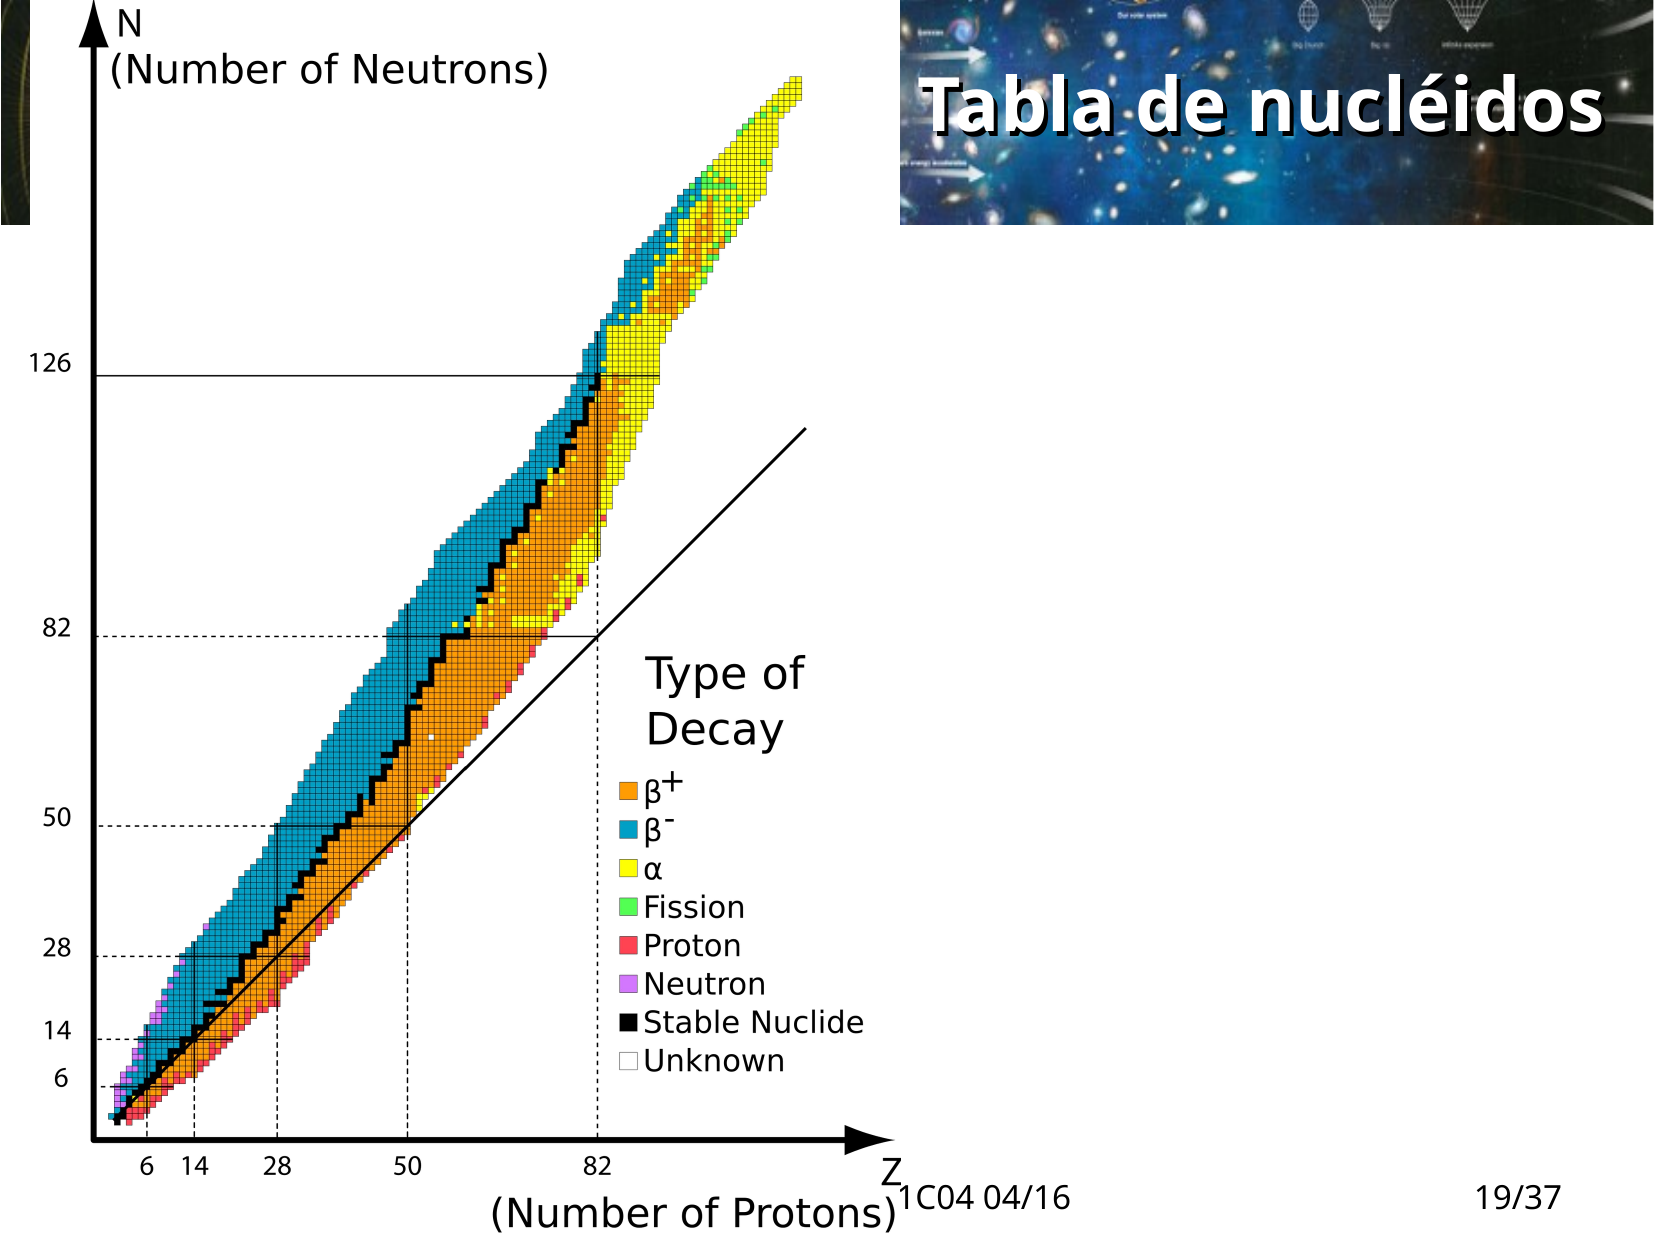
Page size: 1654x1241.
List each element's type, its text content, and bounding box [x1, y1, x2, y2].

picture [1, 0, 1654, 1241]
picture [630, 301, 636, 308]
picture [618, 313, 625, 320]
picture [665, 230, 672, 237]
picture [641, 278, 648, 286]
title Tabla de nucléidos [45, 15, 1606, 191]
